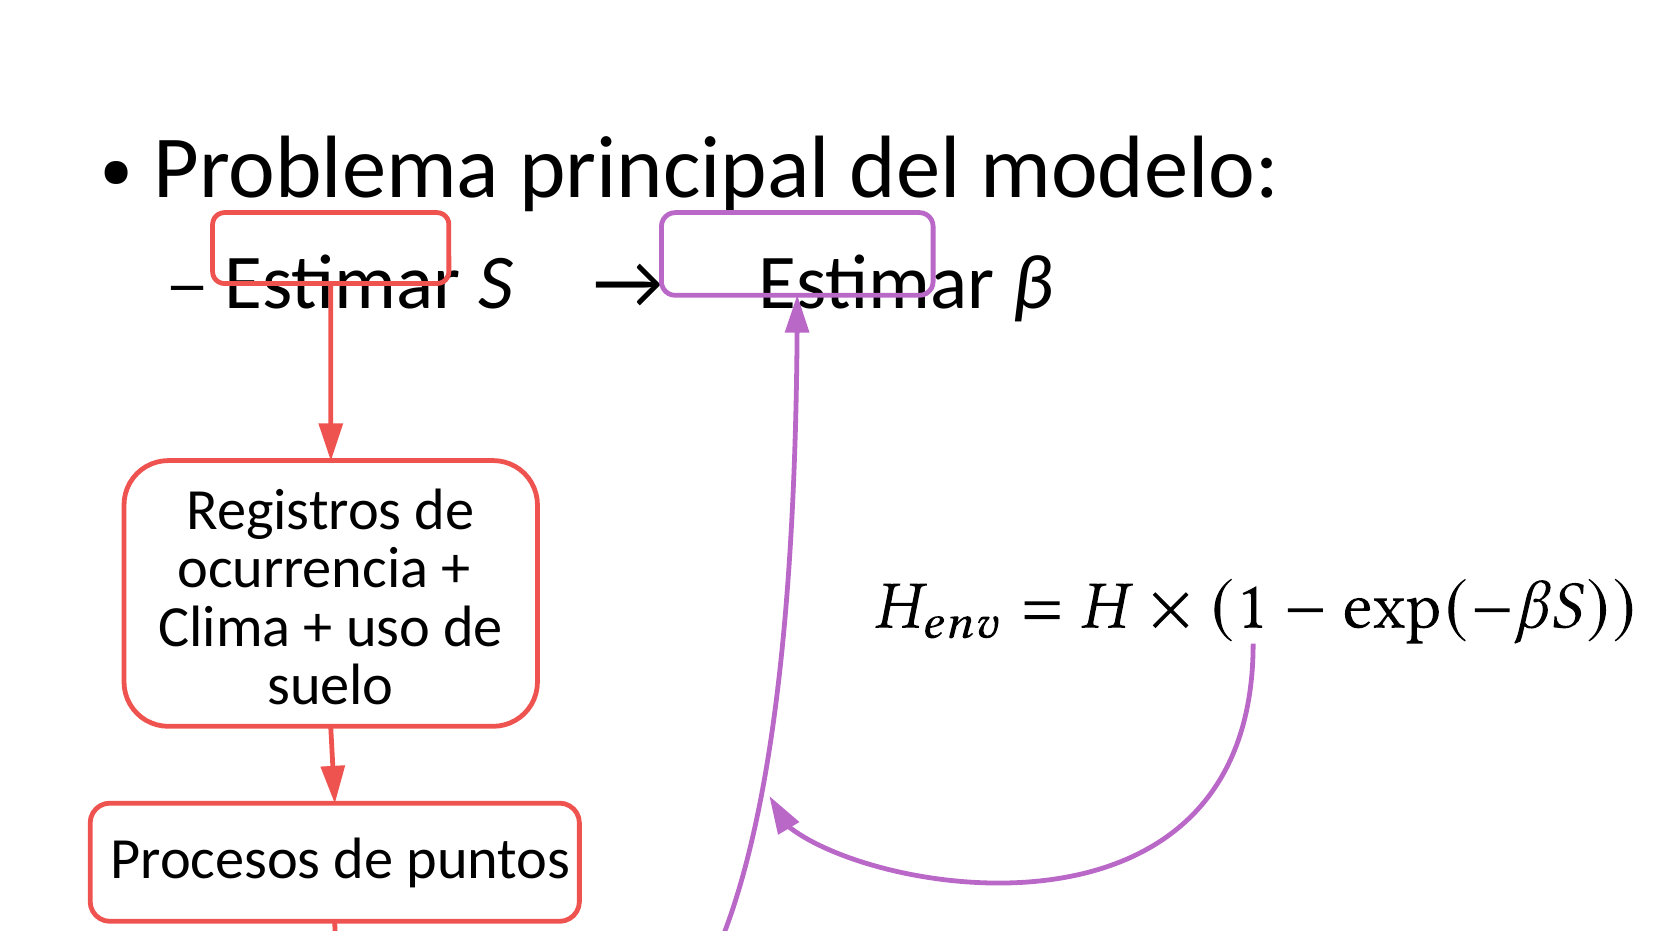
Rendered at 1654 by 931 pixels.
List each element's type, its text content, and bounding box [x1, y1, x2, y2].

text_box Procesos de puntos [96, 827, 576, 901]
text_box Registros de ocurrencia + Clima + uso de suelo [82, 478, 152, 727]
text_box Registros de ocurrencia + Clima + uso de suelo [509, 478, 579, 727]
text_box Registros de ocurrencia + Clima + uso de suelo [127, 478, 535, 723]
picture [874, 578, 1633, 644]
list Problema principal del modelo: Estimar S → Estimar β [215, 215, 446, 281]
list Problema principal del modelo: Estimar S → Estimar β [82, 130, 1571, 396]
list Problema principal del modelo: Estimar S → Estimar β [664, 215, 930, 292]
